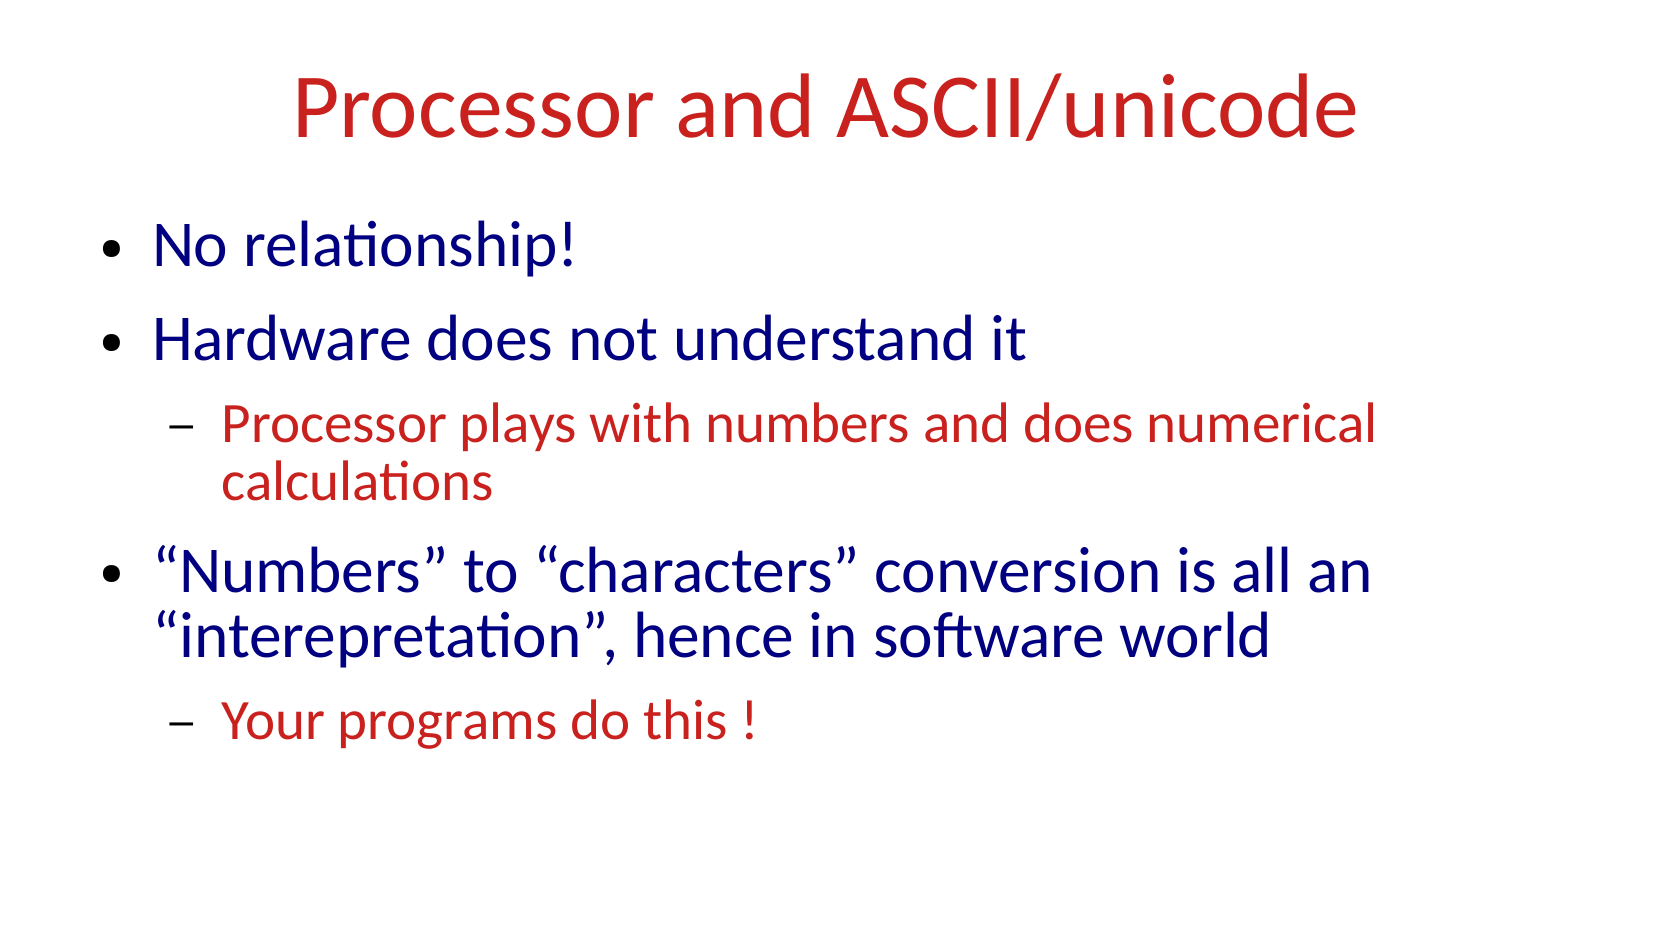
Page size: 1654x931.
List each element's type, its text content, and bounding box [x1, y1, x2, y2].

title Processor and ASCII/unicode [82, 37, 1571, 193]
list No relationship! Hardware does not understand it Processor plays with numbers and does numerical calculations “Numbers” to “characters” conversion is all an “interepretation”, hence in software world Your programs do this ! [82, 217, 1571, 758]
